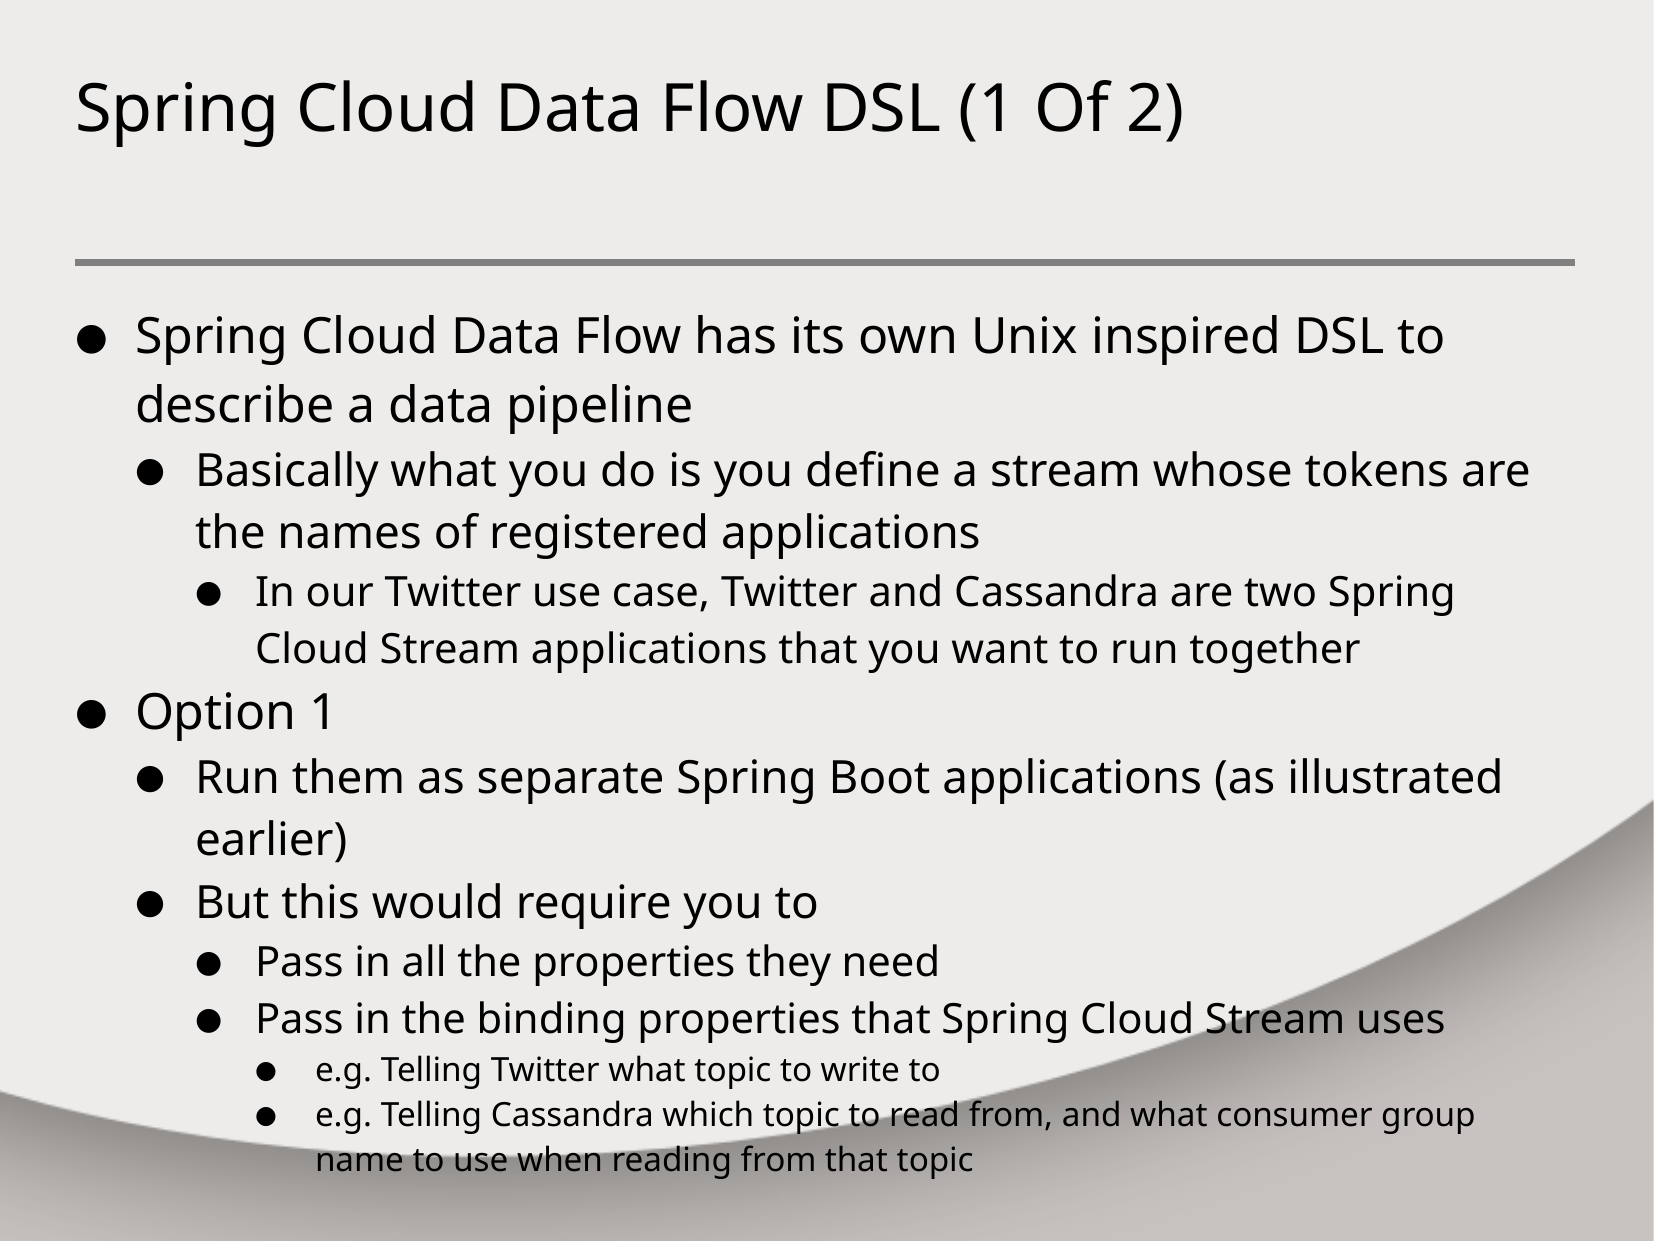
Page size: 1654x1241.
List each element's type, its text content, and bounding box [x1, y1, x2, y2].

title Spring Cloud Data Flow DSL (1 Of 2) [75, 75, 1576, 226]
list Spring Cloud Data Flow has its own Unix inspired DSL to describe a data pipeline Basically what you do is you define a stream whose tokens are the names of registered applications In our Twitter use case, Twitter and Cassandra are two Spring Cloud Stream applications that you want to run together Option 1 Run them as separate Spring Boot applications (as illustrated earlier) But this would require you to Pass in all the properties they need Pass in the binding properties that Spring Cloud Stream uses e.g. Telling Twitter what topic to write to e.g. Telling Cassandra which topic to read from, and what consumer group name to use when reading from that topic [75, 300, 1576, 1163]
picture [0, 0, 1654, 1241]
